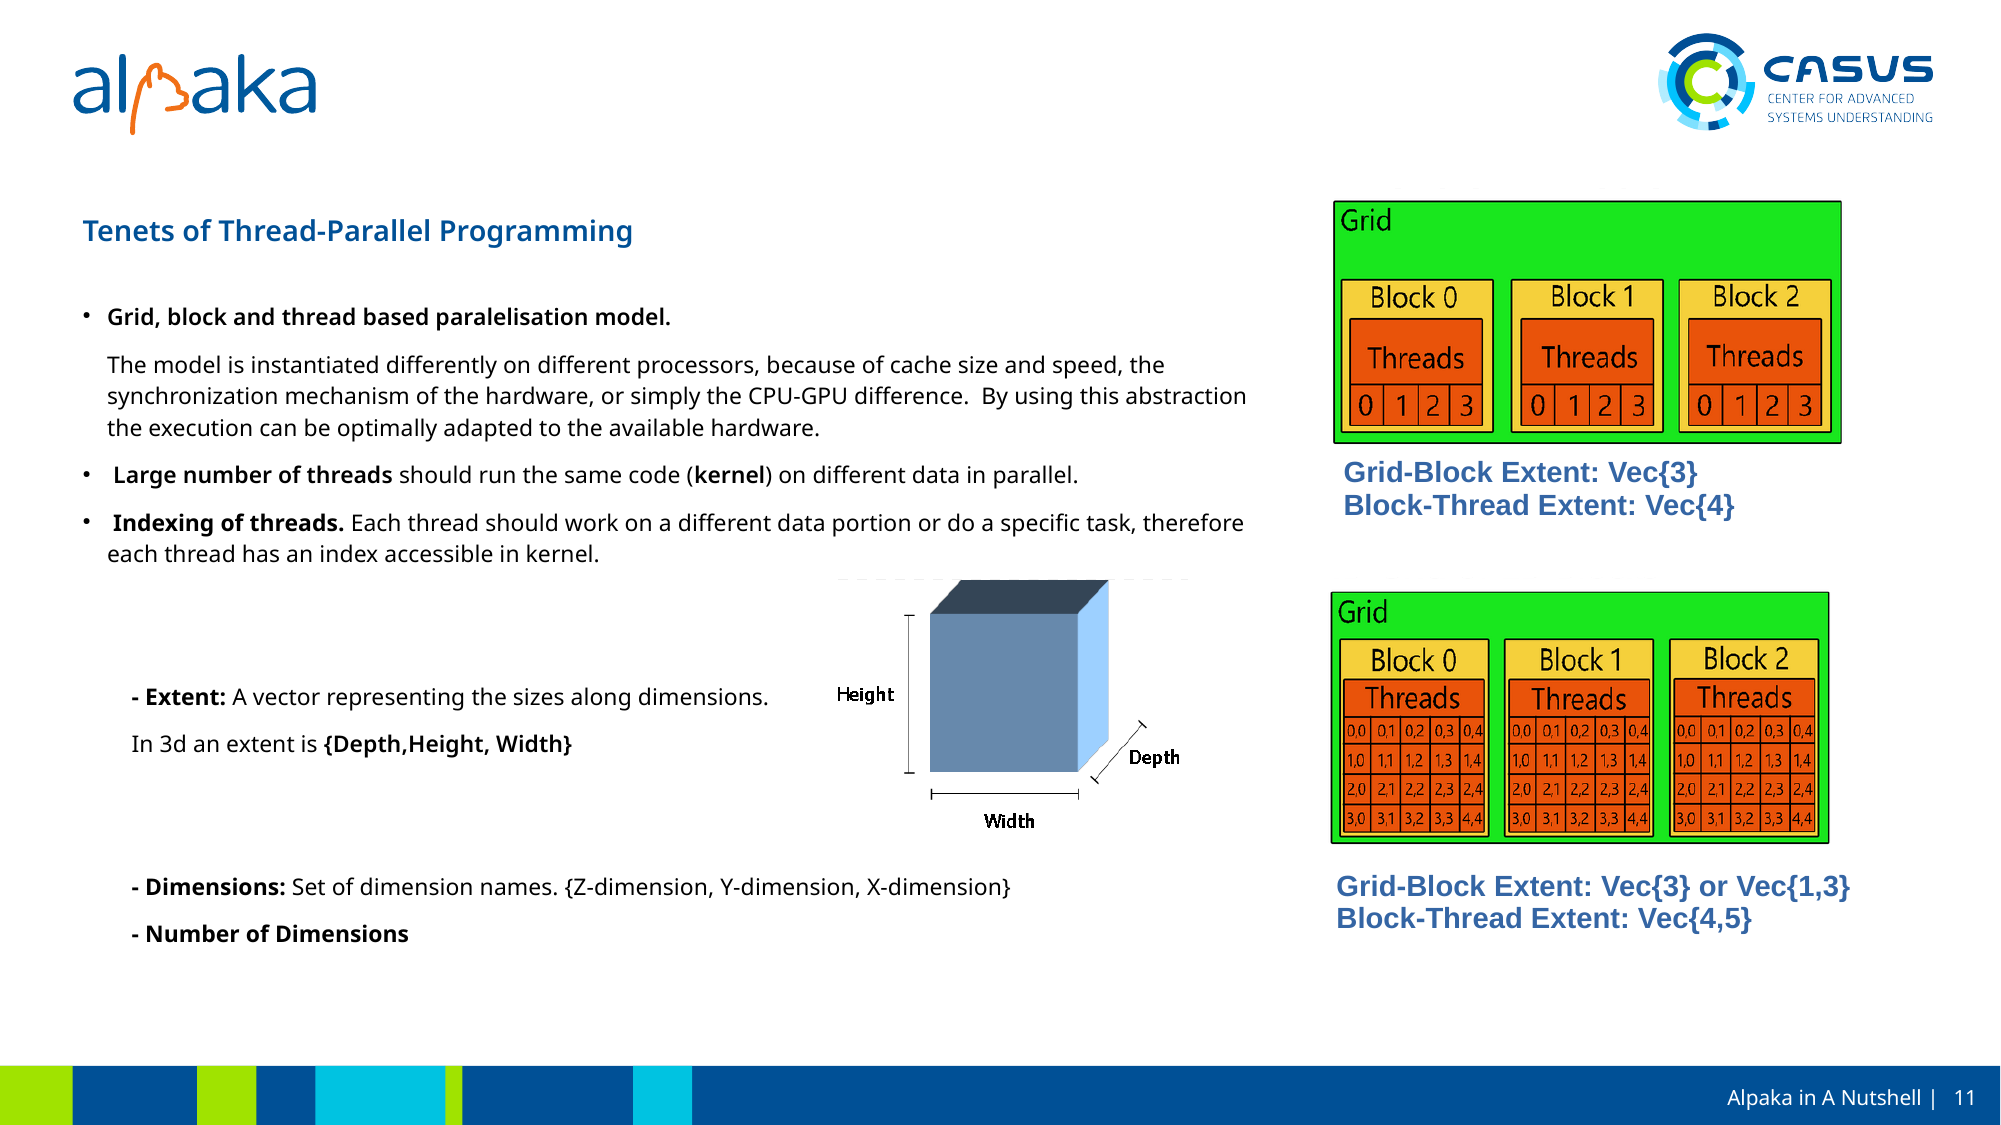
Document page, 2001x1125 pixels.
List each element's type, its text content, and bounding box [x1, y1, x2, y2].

picture [1311, 577, 1867, 863]
text_box Grid-Block Extent: Vec{3} Block-Thread Extent: Vec{4} [1328, 448, 1759, 530]
picture [829, 579, 1188, 831]
picture [1658, 33, 1933, 131]
picture [72, 53, 317, 136]
picture [1311, 188, 1878, 463]
text_box Grid-Block Extent: Vec{3} or Vec{1,3} Block-Thread Extent: Vec{4,5} [1321, 862, 1867, 943]
list Tenets of Thread-Parallel Programming Grid, block and thread based paralelisation model. The model is instantiated differently on different processors, because of cache size and speed, the synchronization mechanism of the hardware, or simply the CPU-GPU difference. By using this abstraction the execution can be optimally adapted to the available hardware. Large number of threads should run the same code (kernel) on different data in parallel. Indexing of threads. Each thread should work on a different data portion or do a specific task, therefore each thread has an index accessible in kernel. - Extent: A vector representing the sizes along dimensions. In 3d an extent is {Depth,Height, Width} - Dimensions: Set of dimension names. {Z-dimension, Y-dimension, X-dimension} - Number of Dimensions [82, 210, 1252, 951]
